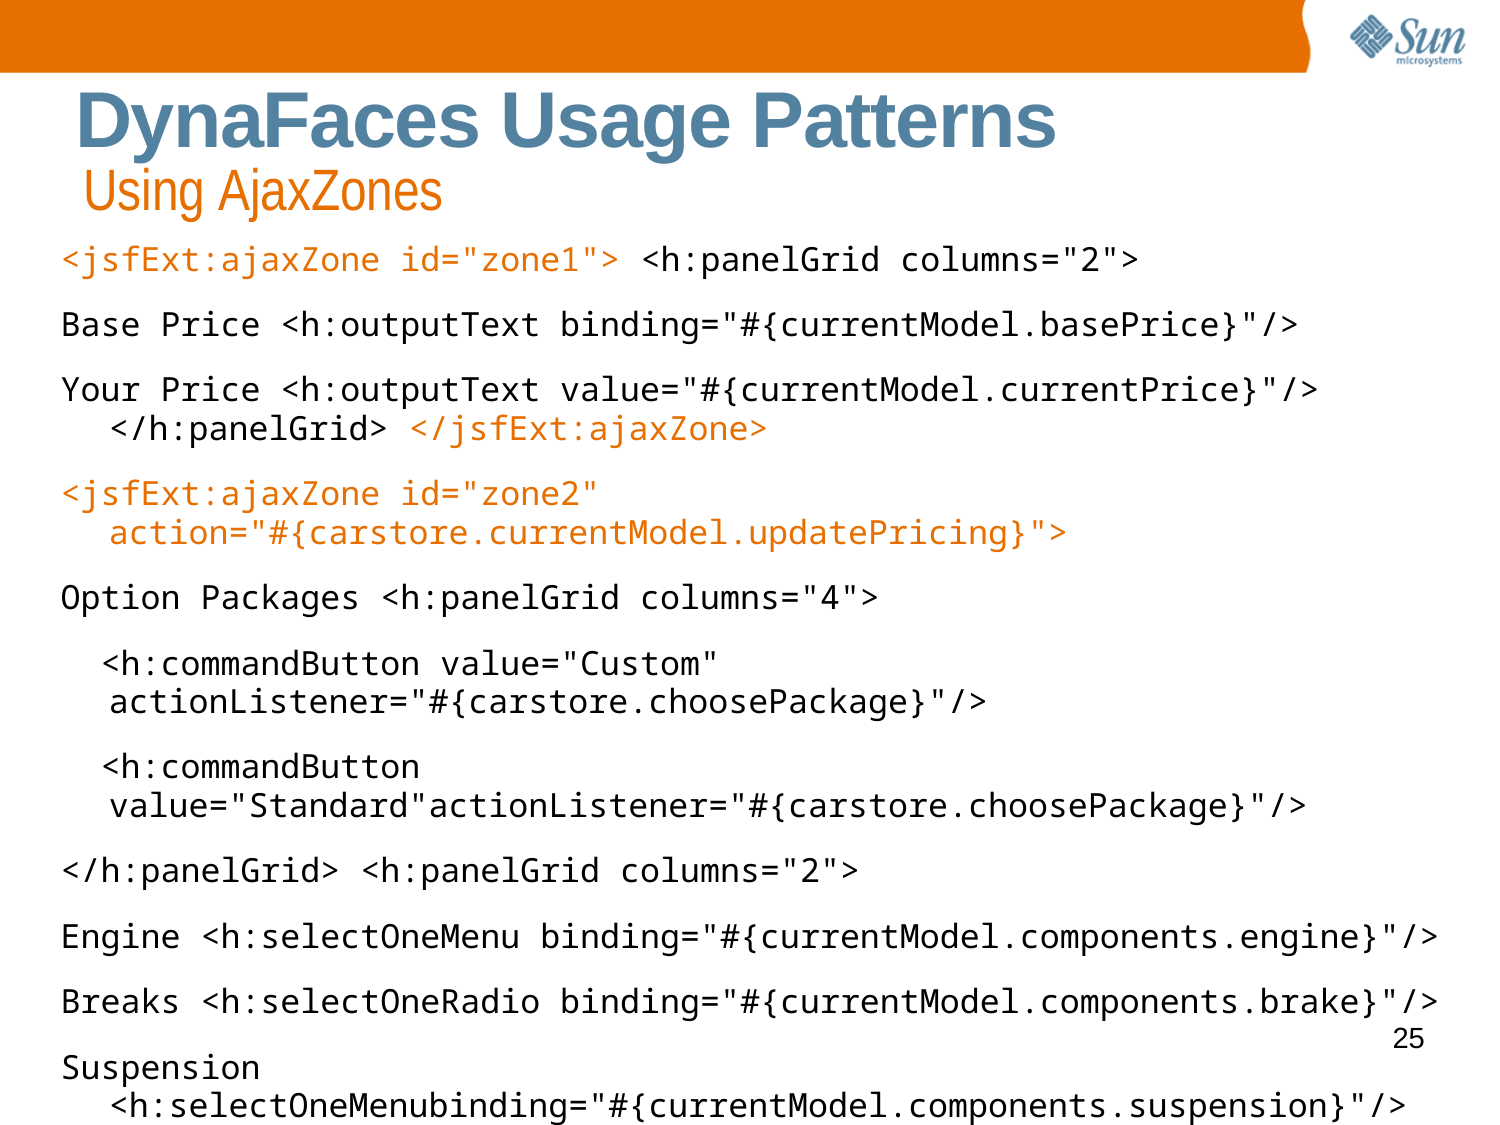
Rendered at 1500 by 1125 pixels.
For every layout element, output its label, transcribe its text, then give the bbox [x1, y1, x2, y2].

text_box Using AjaxZones [83, 165, 1351, 233]
title DynaFaces Usage Patterns [75, 83, 1437, 188]
picture [0, 0, 1500, 75]
list <jsfExt:ajaxZone id="zone1"> <h:panelGrid columns="2"> Base Price <h:outputText binding="#{currentModel.basePrice}"/> Your Price <h:outputText value="#{currentModel.currentPrice}"/> </h:panelGrid> </jsfExt:ajaxZone> <jsfExt:ajaxZone id="zone2" action="#{carstore.currentModel.updatePricing}"> Option Packages <h:panelGrid columns="4"> <h:commandButton value="Custom" actionListener="#{carstore.choosePackage}"/> <h:commandButton value="Standard"actionListener="#{carstore.choosePackage}"/> </h:panelGrid> <h:panelGrid columns="2"> Engine <h:selectOneMenu binding="#{currentModel.components.engine}"/> Breaks <h:selectOneRadio binding="#{currentModel.components.brake}"/> Suspension <h:selectOneMenubinding="#{currentModel.components.suspension}"/> Speakers <h:selectOneRadio binding="#{currentModel.components.speaker}"/> </jsfExt:ajaxZone> [41, 240, 1467, 1125]
